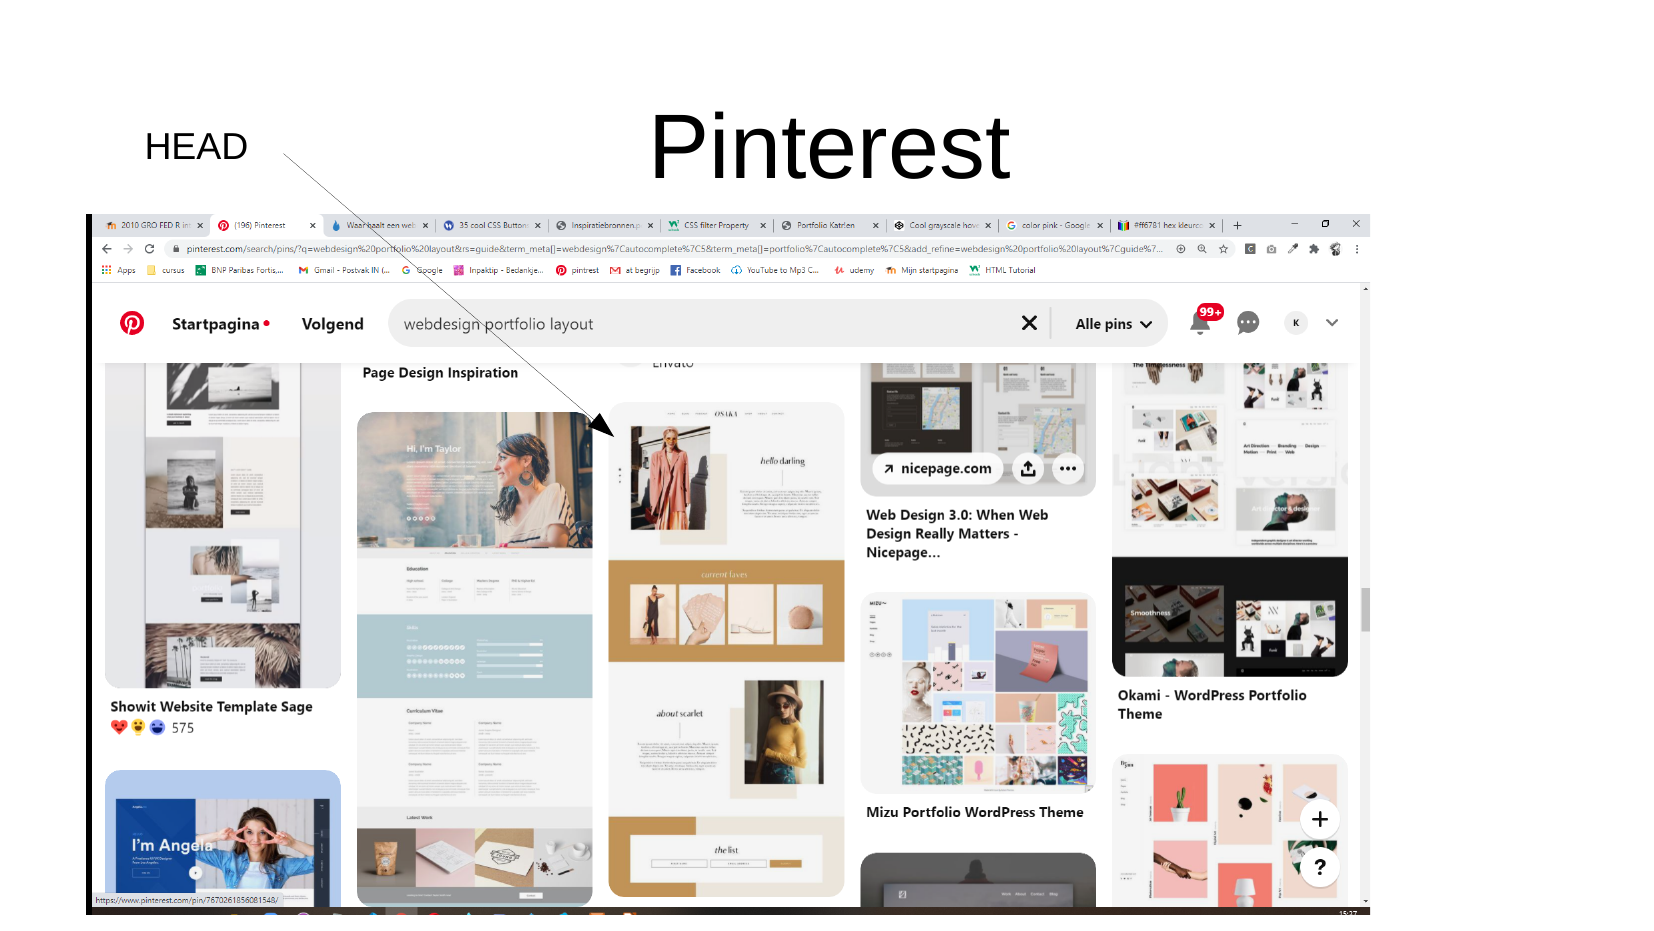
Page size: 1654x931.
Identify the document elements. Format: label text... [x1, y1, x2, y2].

picture [86, 214, 1371, 915]
title Pinterest [86, 69, 1575, 225]
text_box HEAD [129, 118, 402, 175]
